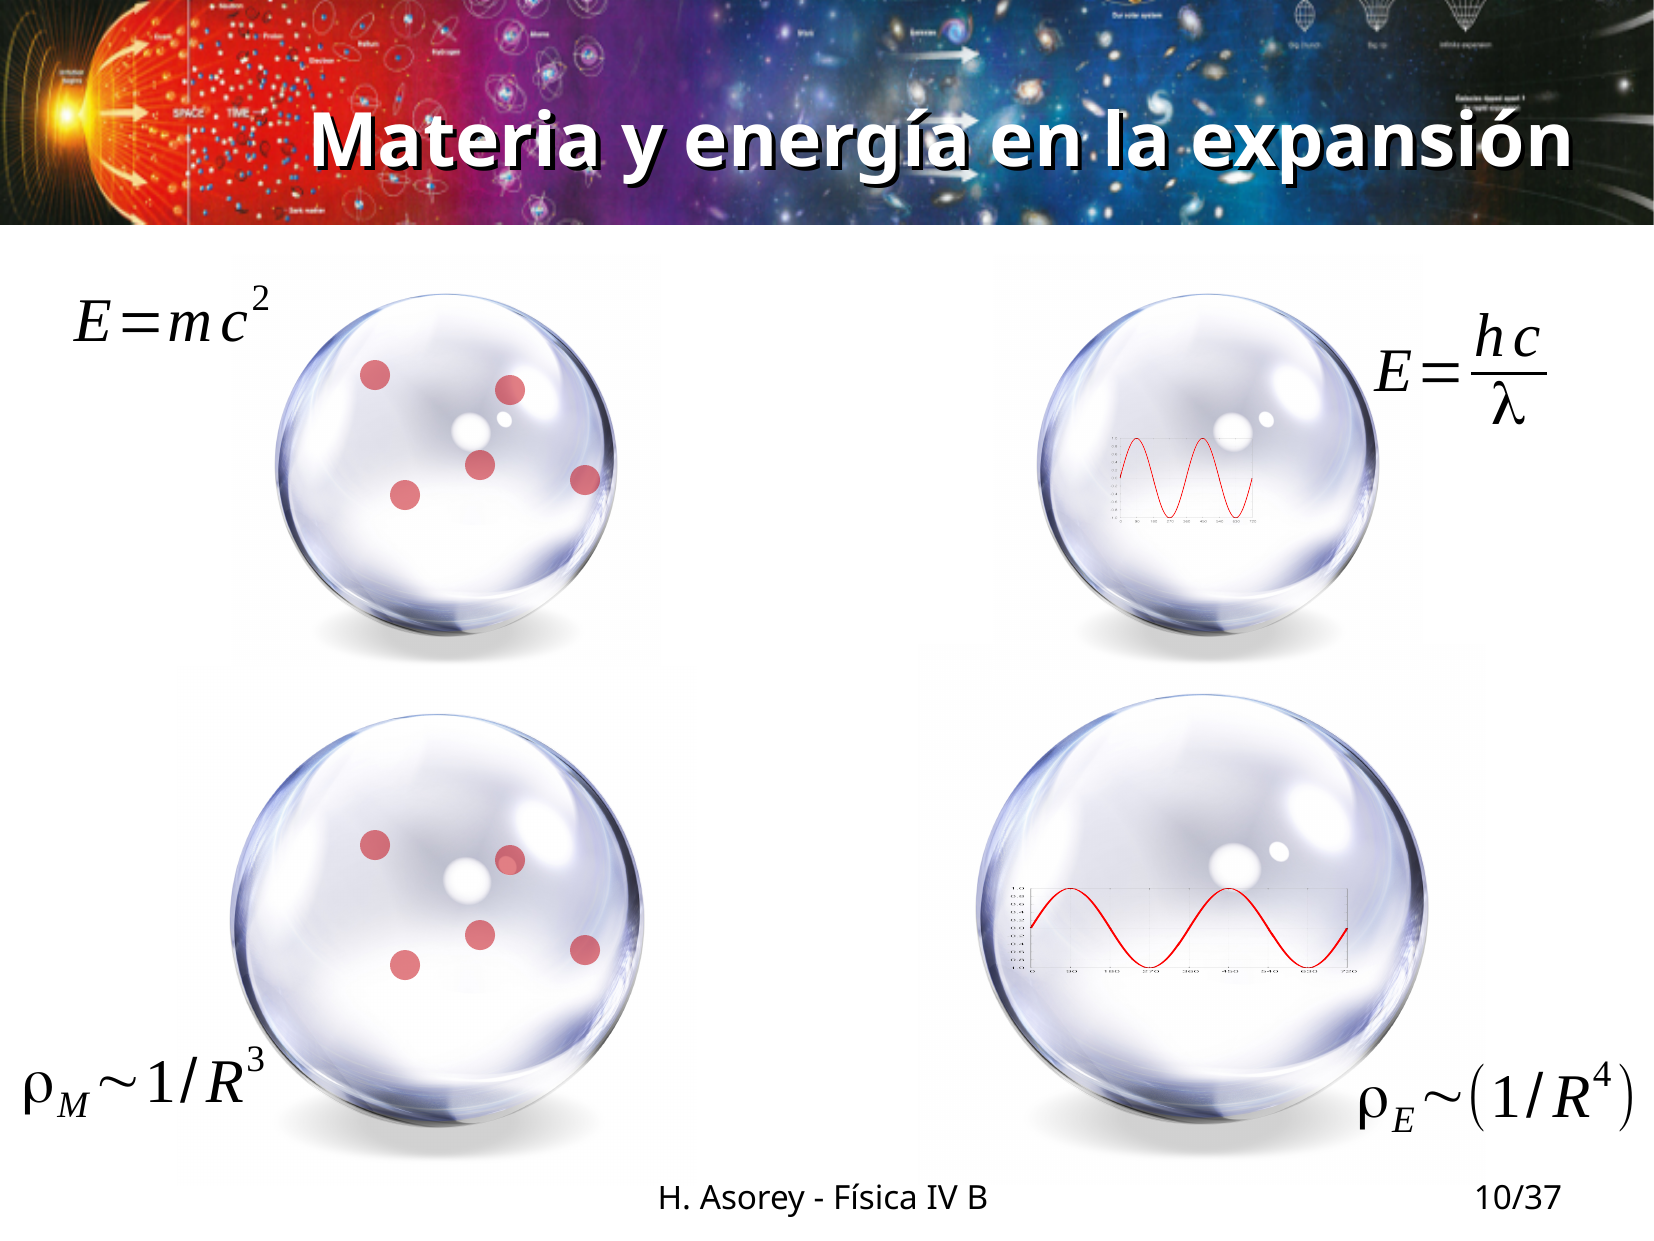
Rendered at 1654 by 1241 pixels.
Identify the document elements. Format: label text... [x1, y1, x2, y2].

picture [918, 254, 1486, 1186]
text_box [495, 375, 526, 406]
text_box [465, 920, 496, 951]
text_box [570, 465, 601, 496]
chart [1350, 1053, 1643, 1141]
text_box [390, 950, 421, 981]
chart [64, 277, 276, 356]
chart [1365, 300, 1556, 428]
text_box [360, 830, 391, 861]
text_box [360, 360, 391, 391]
text_box [570, 935, 601, 966]
text_box [465, 450, 496, 481]
title Materia y energía en la expansión [86, 49, 1576, 226]
picture [177, 254, 697, 1186]
text_box [495, 845, 526, 876]
picture [0, 0, 1654, 225]
chart [15, 1038, 272, 1126]
text_box [390, 480, 421, 511]
